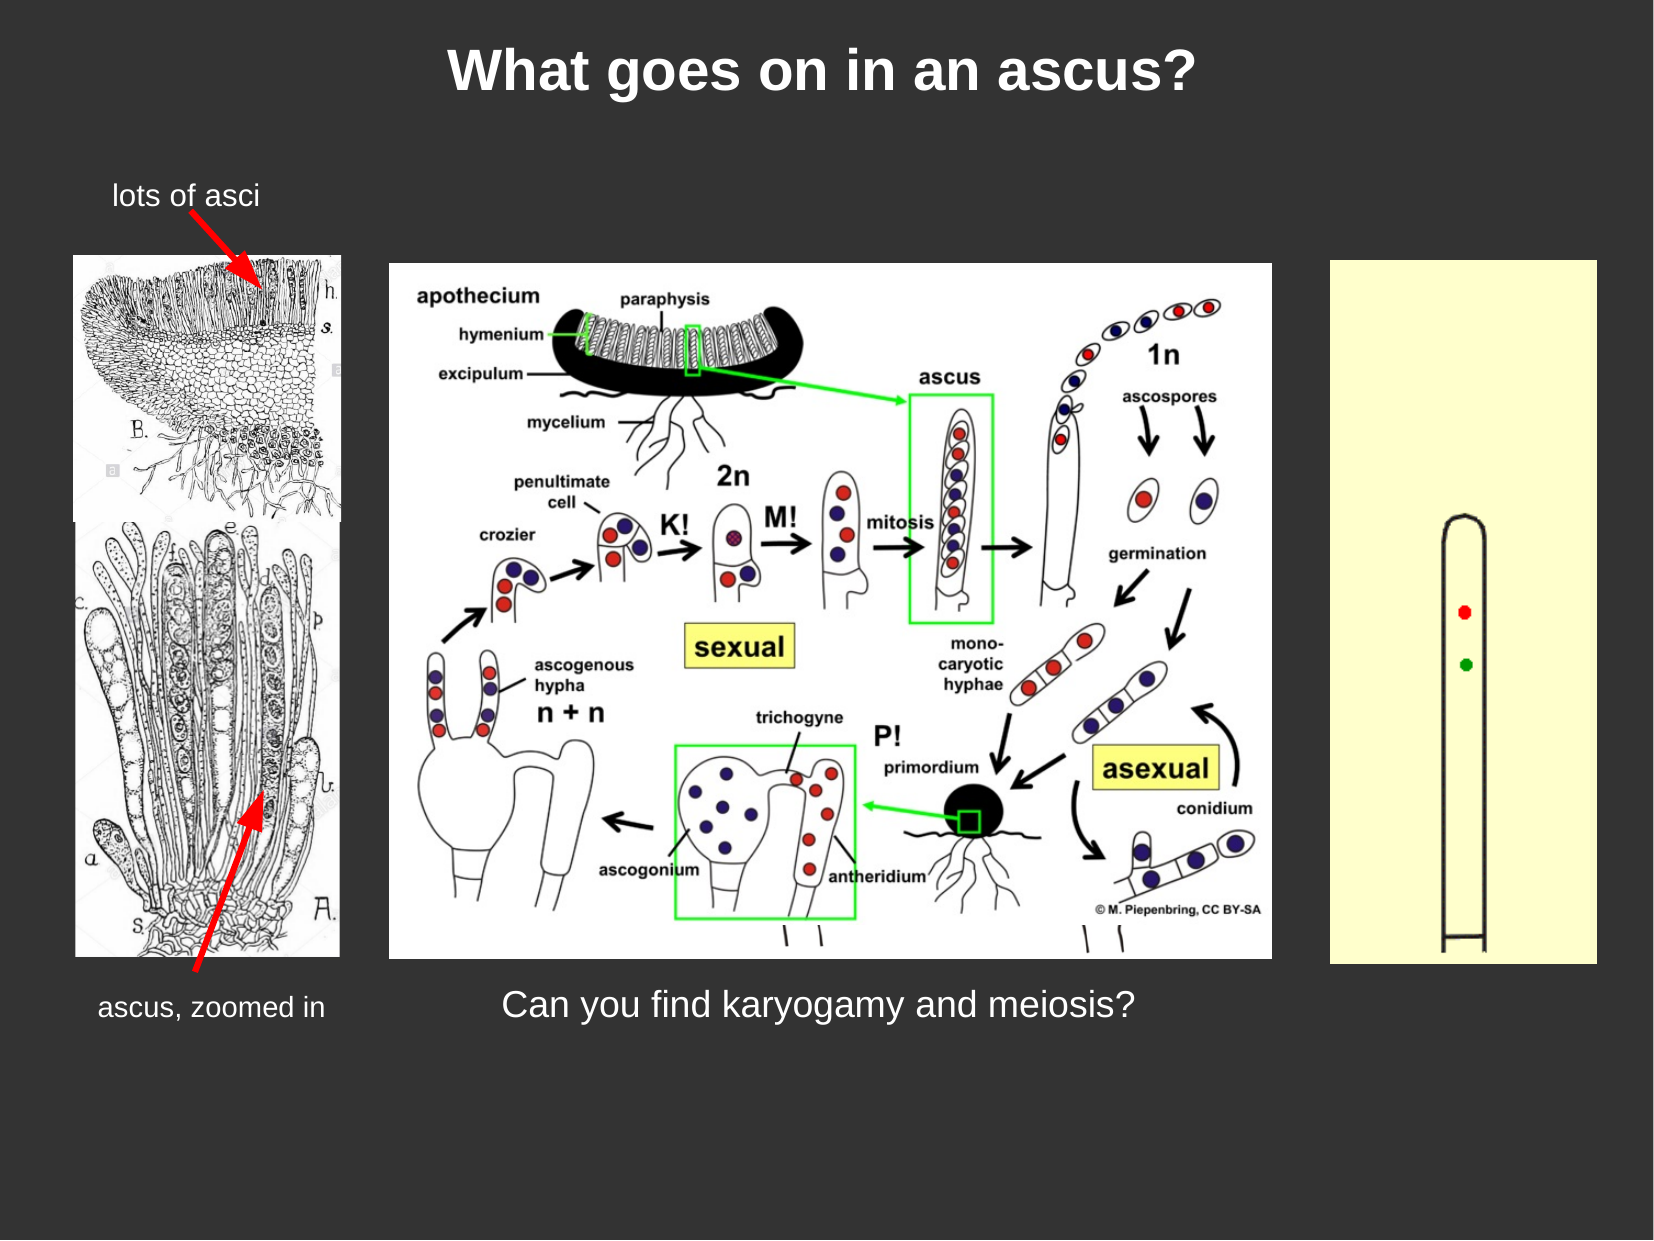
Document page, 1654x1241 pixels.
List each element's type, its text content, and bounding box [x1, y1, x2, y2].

picture [1330, 260, 1597, 964]
text_box Can you find karyogamy and meiosis? [402, 976, 1243, 1034]
text_box lots of asci [36, 171, 400, 221]
text_box What goes on in an ascus? [259, 30, 1387, 110]
picture [73, 255, 342, 957]
picture [389, 263, 1272, 959]
text_box ascus, zoomed in [82, 983, 402, 1032]
